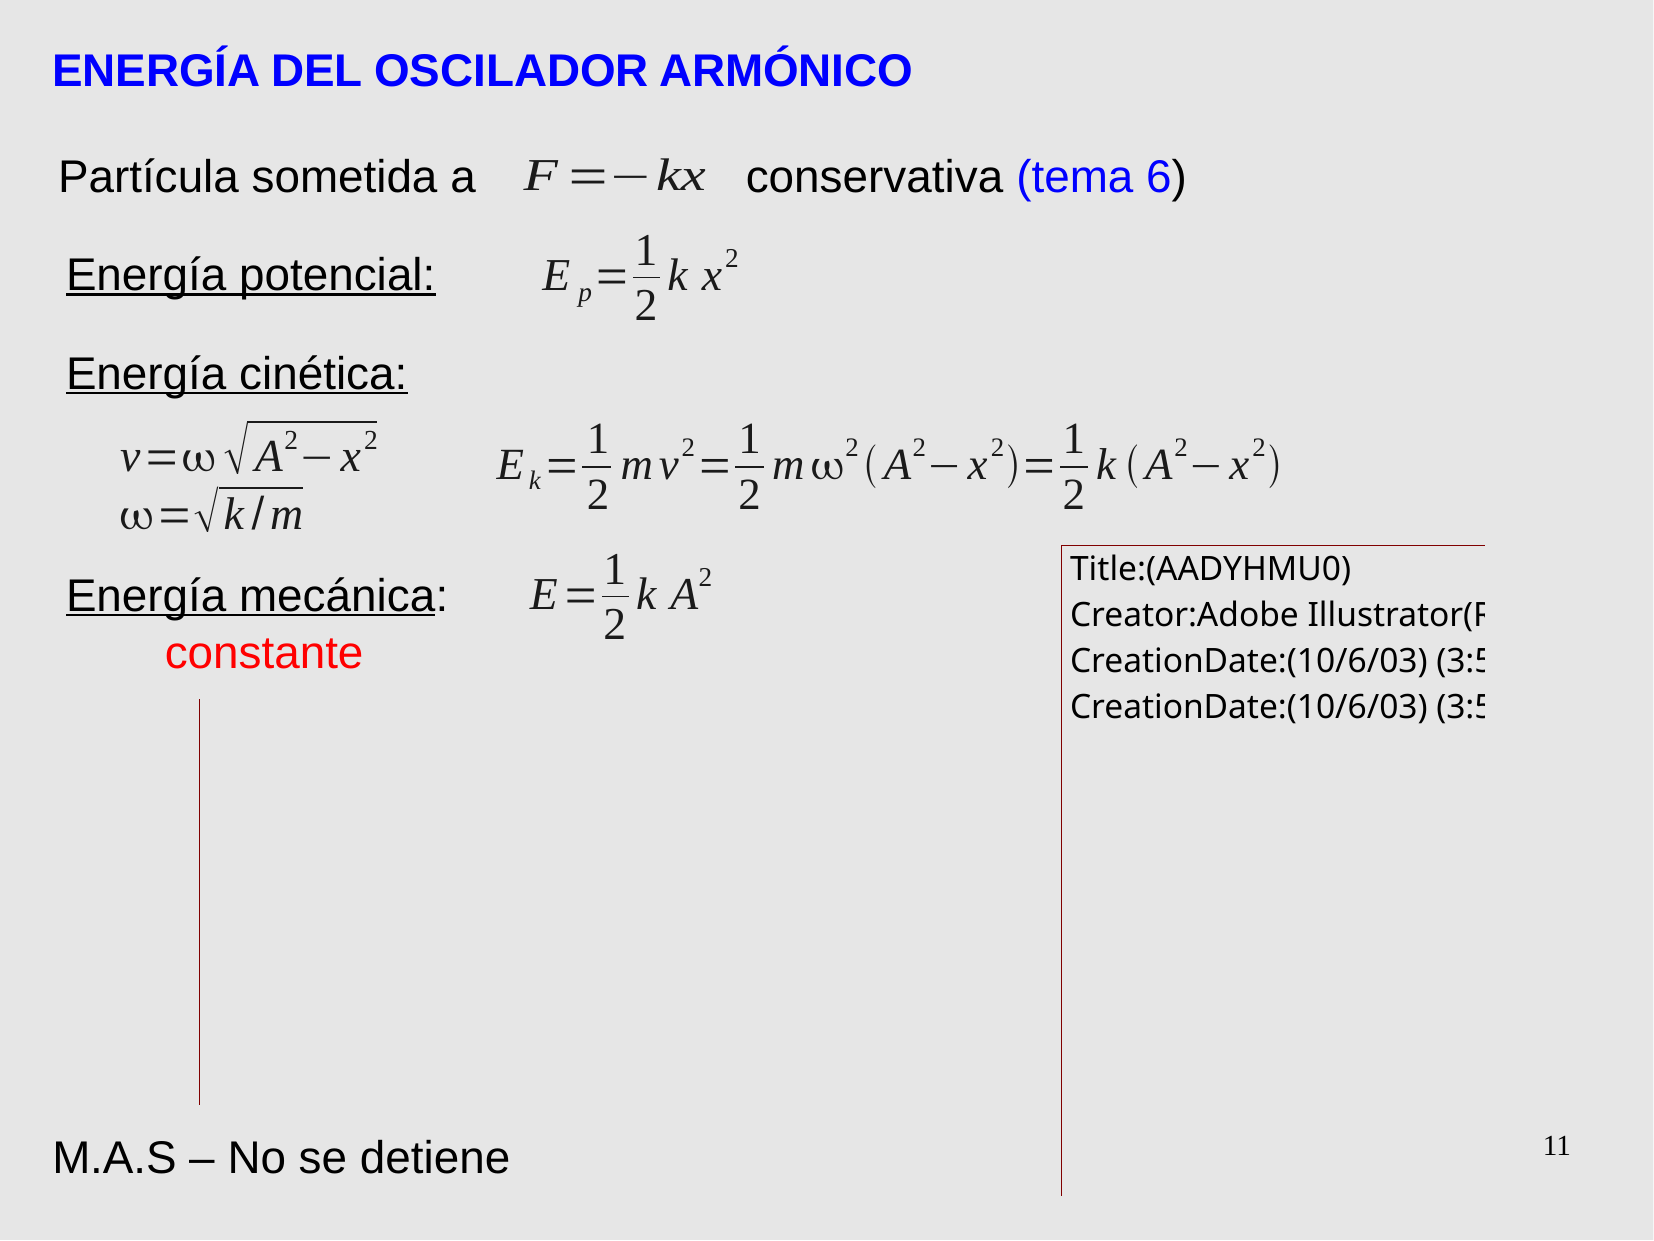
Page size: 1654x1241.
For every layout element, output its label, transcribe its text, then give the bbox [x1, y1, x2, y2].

text_box Energía potencial: [51, 241, 533, 308]
chart [533, 225, 745, 331]
chart [112, 419, 384, 539]
text_box Partícula sometida a conservativa (tema 6) [43, 144, 1435, 211]
text_box Energía cinética: [51, 340, 577, 407]
chart [487, 414, 1288, 520]
text_box constante [150, 619, 526, 686]
text_box Energía mecánica: [51, 562, 520, 629]
chart [520, 544, 719, 650]
picture [1012, 487, 1485, 1196]
picture [196, 699, 738, 1105]
text_box ENERGÍA DEL OSCILADOR ARMÓNICO [37, 37, 1276, 104]
text_box M.A.S – No se detiene [37, 1125, 976, 1192]
